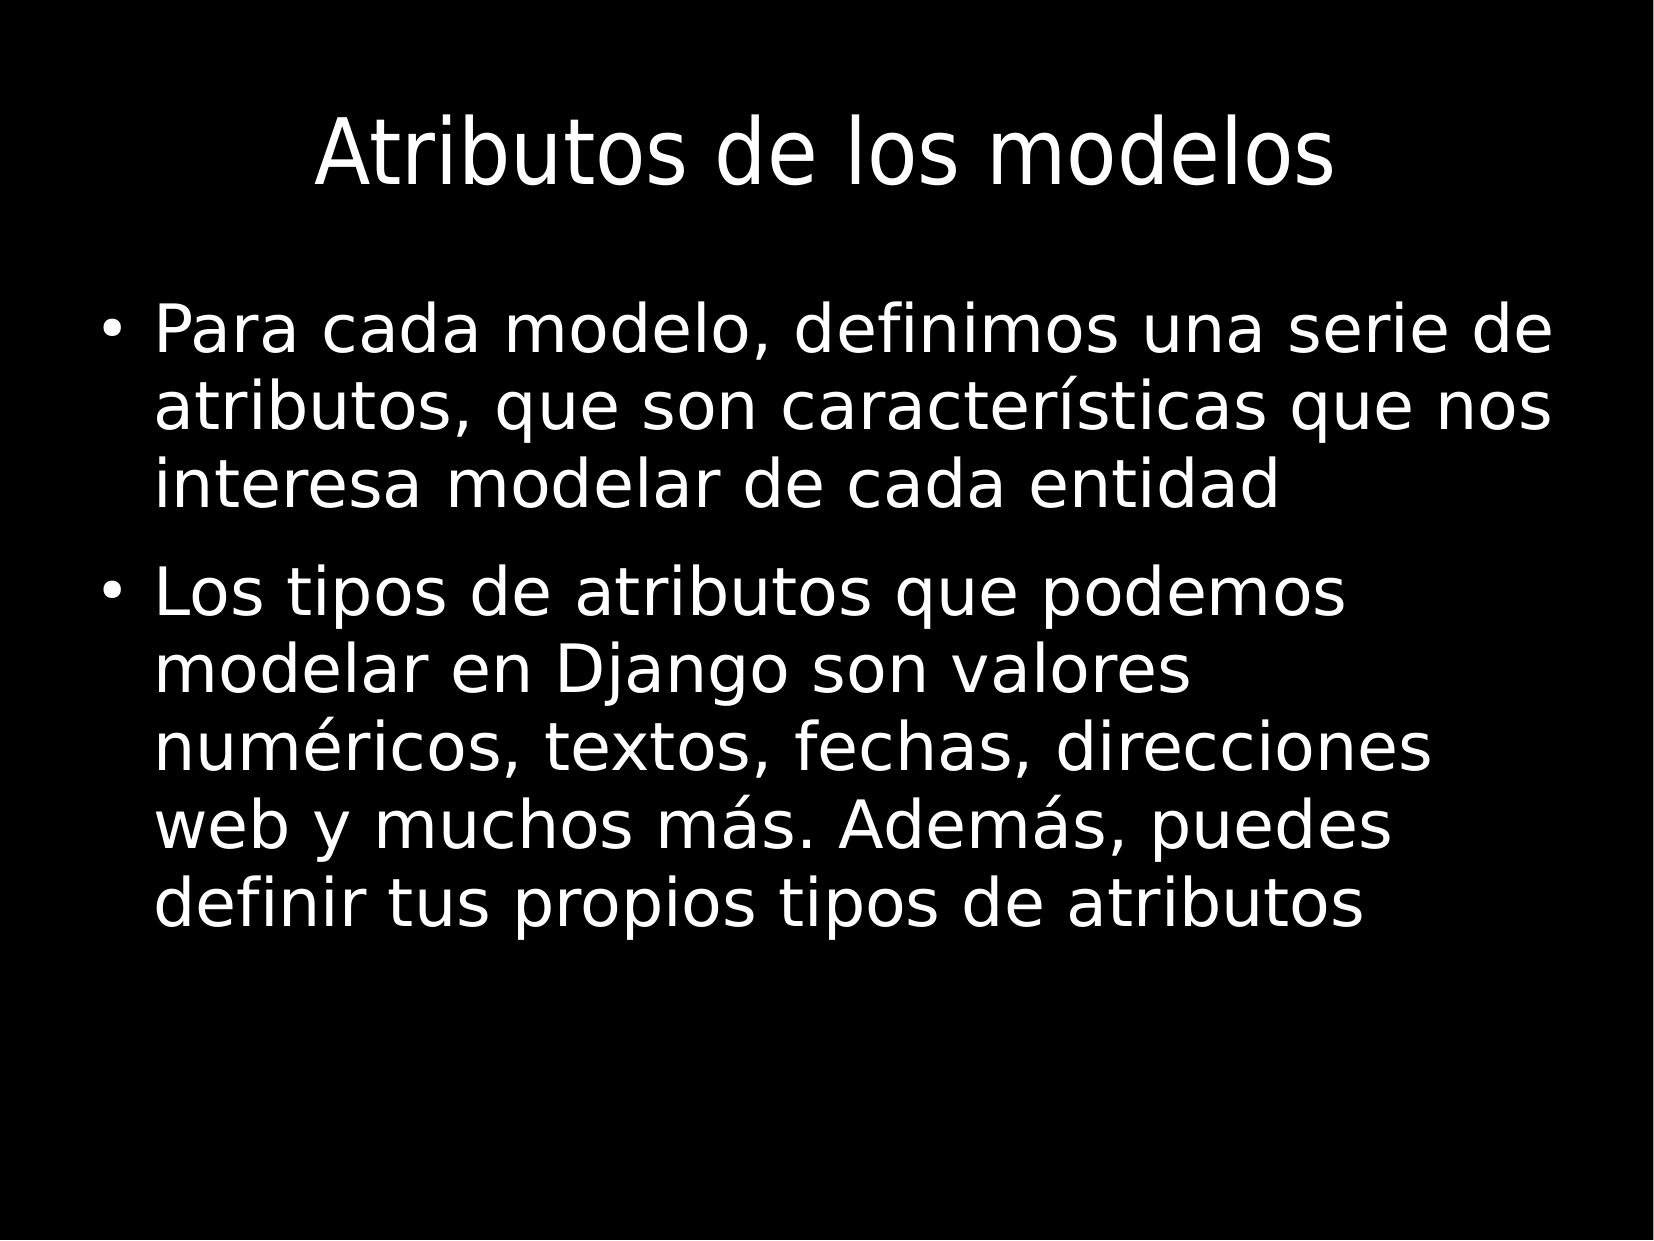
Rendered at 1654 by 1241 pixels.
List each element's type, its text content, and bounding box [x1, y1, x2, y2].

title Atributos de los modelos [82, 49, 1571, 257]
list Para cada modelo, definimos una serie de atributos, que son características que nos interesa modelar de cada entidad Los tipos de atributos que podemos modelar en Django son valores numéricos, textos, fechas, direcciones web y muchos más. Además, puedes definir tus propios tipos de atributos [82, 290, 1571, 1109]
